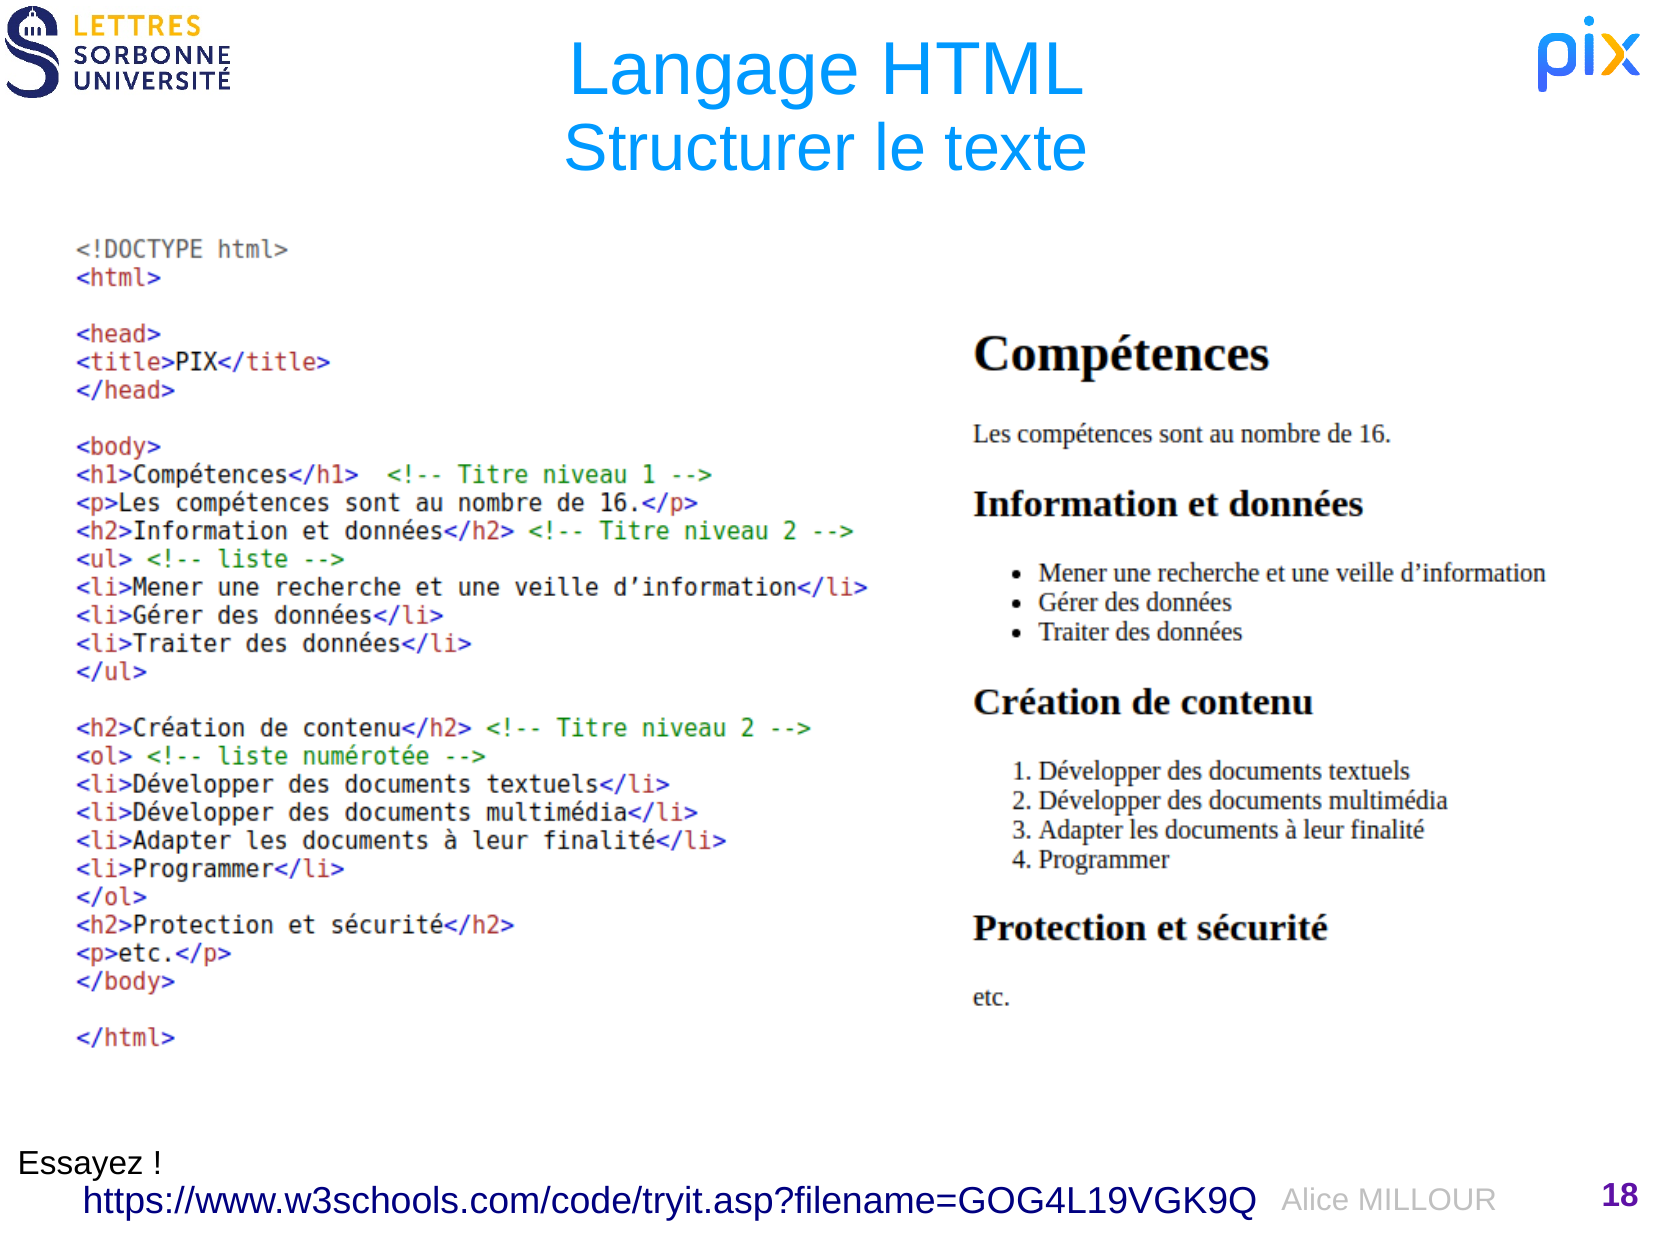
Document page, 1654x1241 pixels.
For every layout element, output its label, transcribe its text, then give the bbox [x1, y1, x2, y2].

text_box Essayez ! [2, 1136, 296, 1191]
picture [965, 320, 1651, 1019]
picture [70, 230, 884, 1051]
text_box https://www.w3schools.com/code/tryit.asp?filename=GOG4L19VGK9Q [67, 1172, 1279, 1241]
title Langage HTML Structurer le texte [82, 2, 1571, 210]
picture [5, 6, 82, 98]
